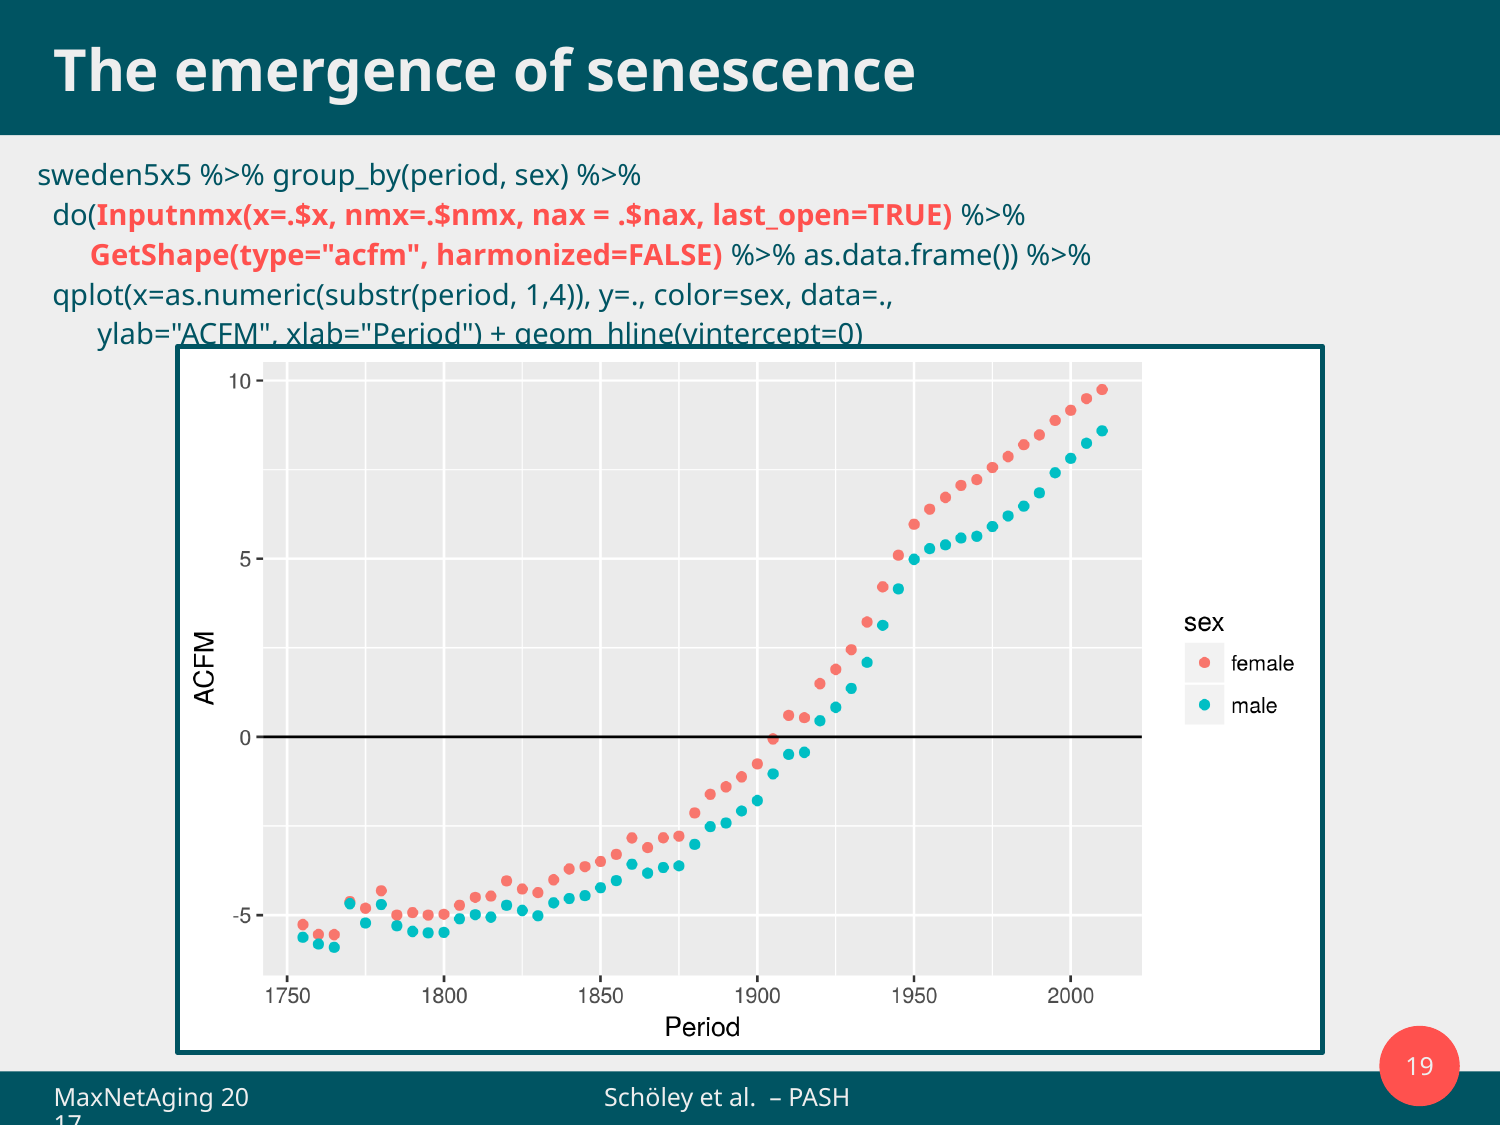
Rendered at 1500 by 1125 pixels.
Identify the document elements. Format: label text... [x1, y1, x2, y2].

picture [180, 348, 1321, 1051]
title The emergence of senescence [53, 0, 1447, 141]
text_box sweden5x5 %>% group_by(period, sex) %>% do(Inputnmx(x=.$x, nmx=.$nmx, nax = .$nax, last_open=TRUE) %>% GetShape(type="acfm", harmonized=FALSE) %>% as.data.frame()) %>% qplot(x=as.numeric(substr(period, 1,4)), y=., color=sex, data=., ylab="ACFM", xlab="Period") + geom_hline(yintercept=0) [22, 147, 1478, 335]
